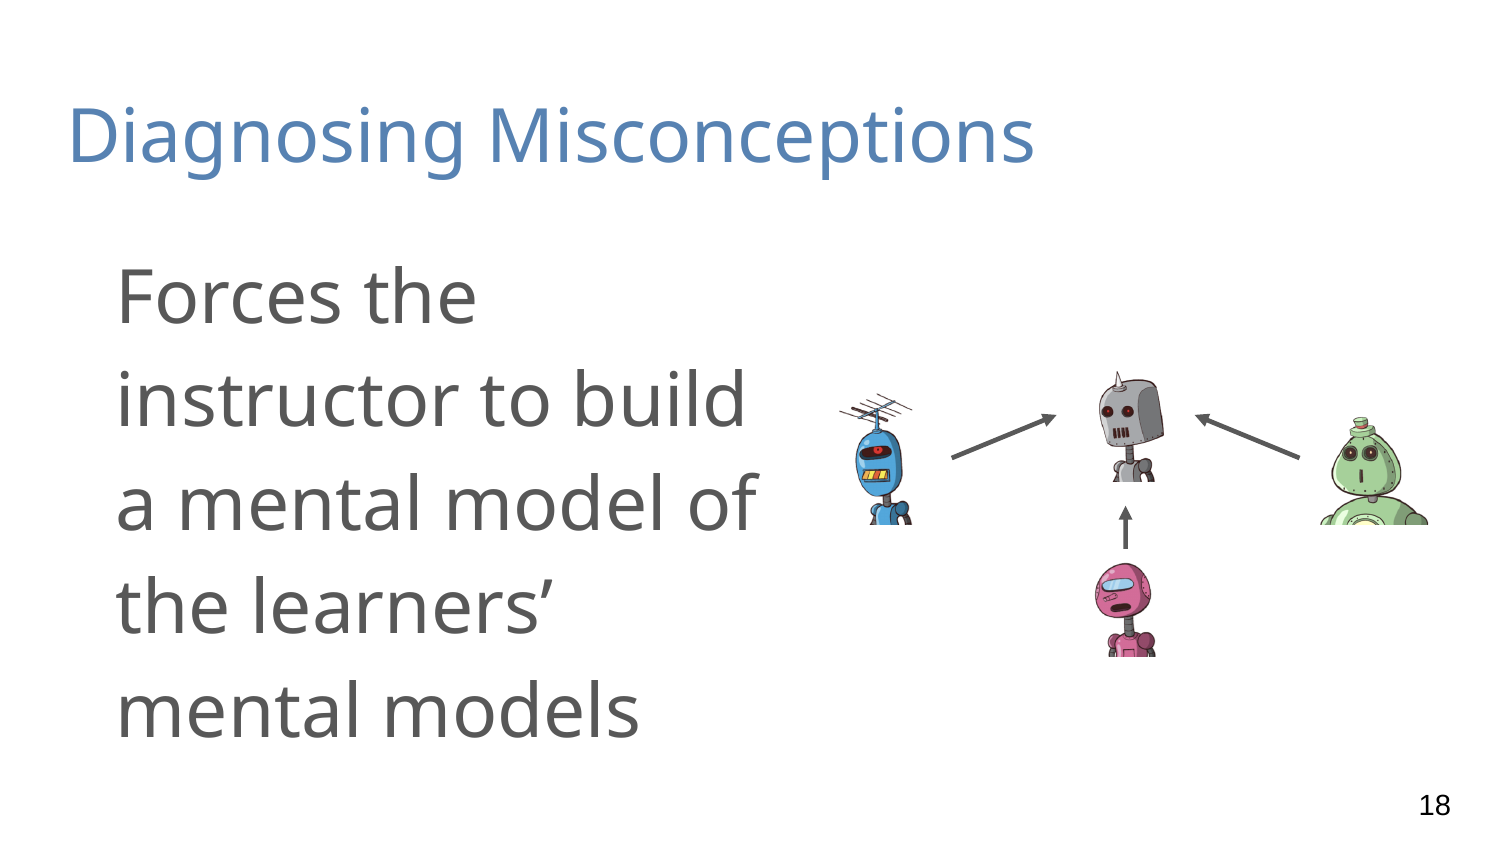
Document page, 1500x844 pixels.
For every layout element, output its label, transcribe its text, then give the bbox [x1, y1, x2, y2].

picture [1056, 524, 1195, 657]
title Diagnosing Misconceptions [51, 72, 1449, 167]
picture [1299, 391, 1438, 525]
text_box Forces the instructor to build a mental model of the learners’ mental models [100, 219, 782, 788]
picture [1056, 348, 1195, 482]
picture [813, 391, 952, 525]
